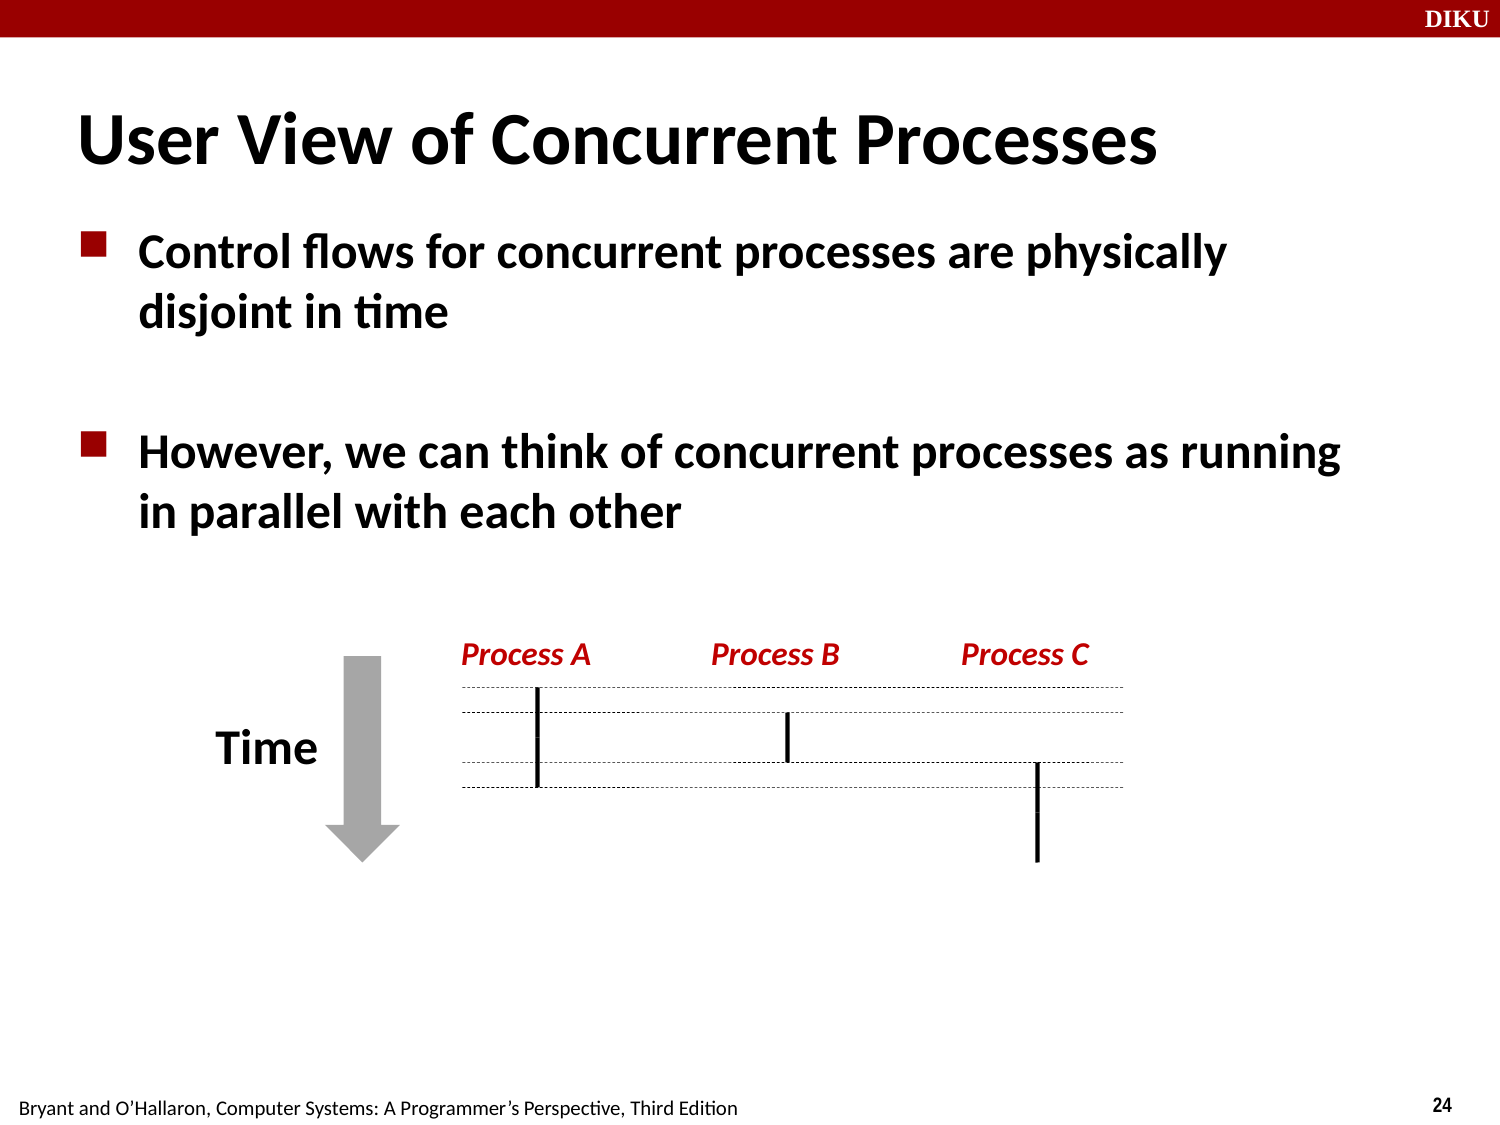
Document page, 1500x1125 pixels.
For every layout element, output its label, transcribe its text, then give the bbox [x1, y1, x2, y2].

text_box Process A [446, 624, 607, 680]
text_box [324, 656, 400, 863]
text_box Time [200, 707, 334, 783]
text_box Process C [946, 624, 1104, 680]
text_box Process B [696, 624, 856, 680]
text_box Control flows for concurrent processes are physically disjoint in time However, we can think of concurrent processes as running in parallel with each other [67, 210, 1363, 538]
text_box User View of Concurrent Processes [62, 87, 1450, 182]
